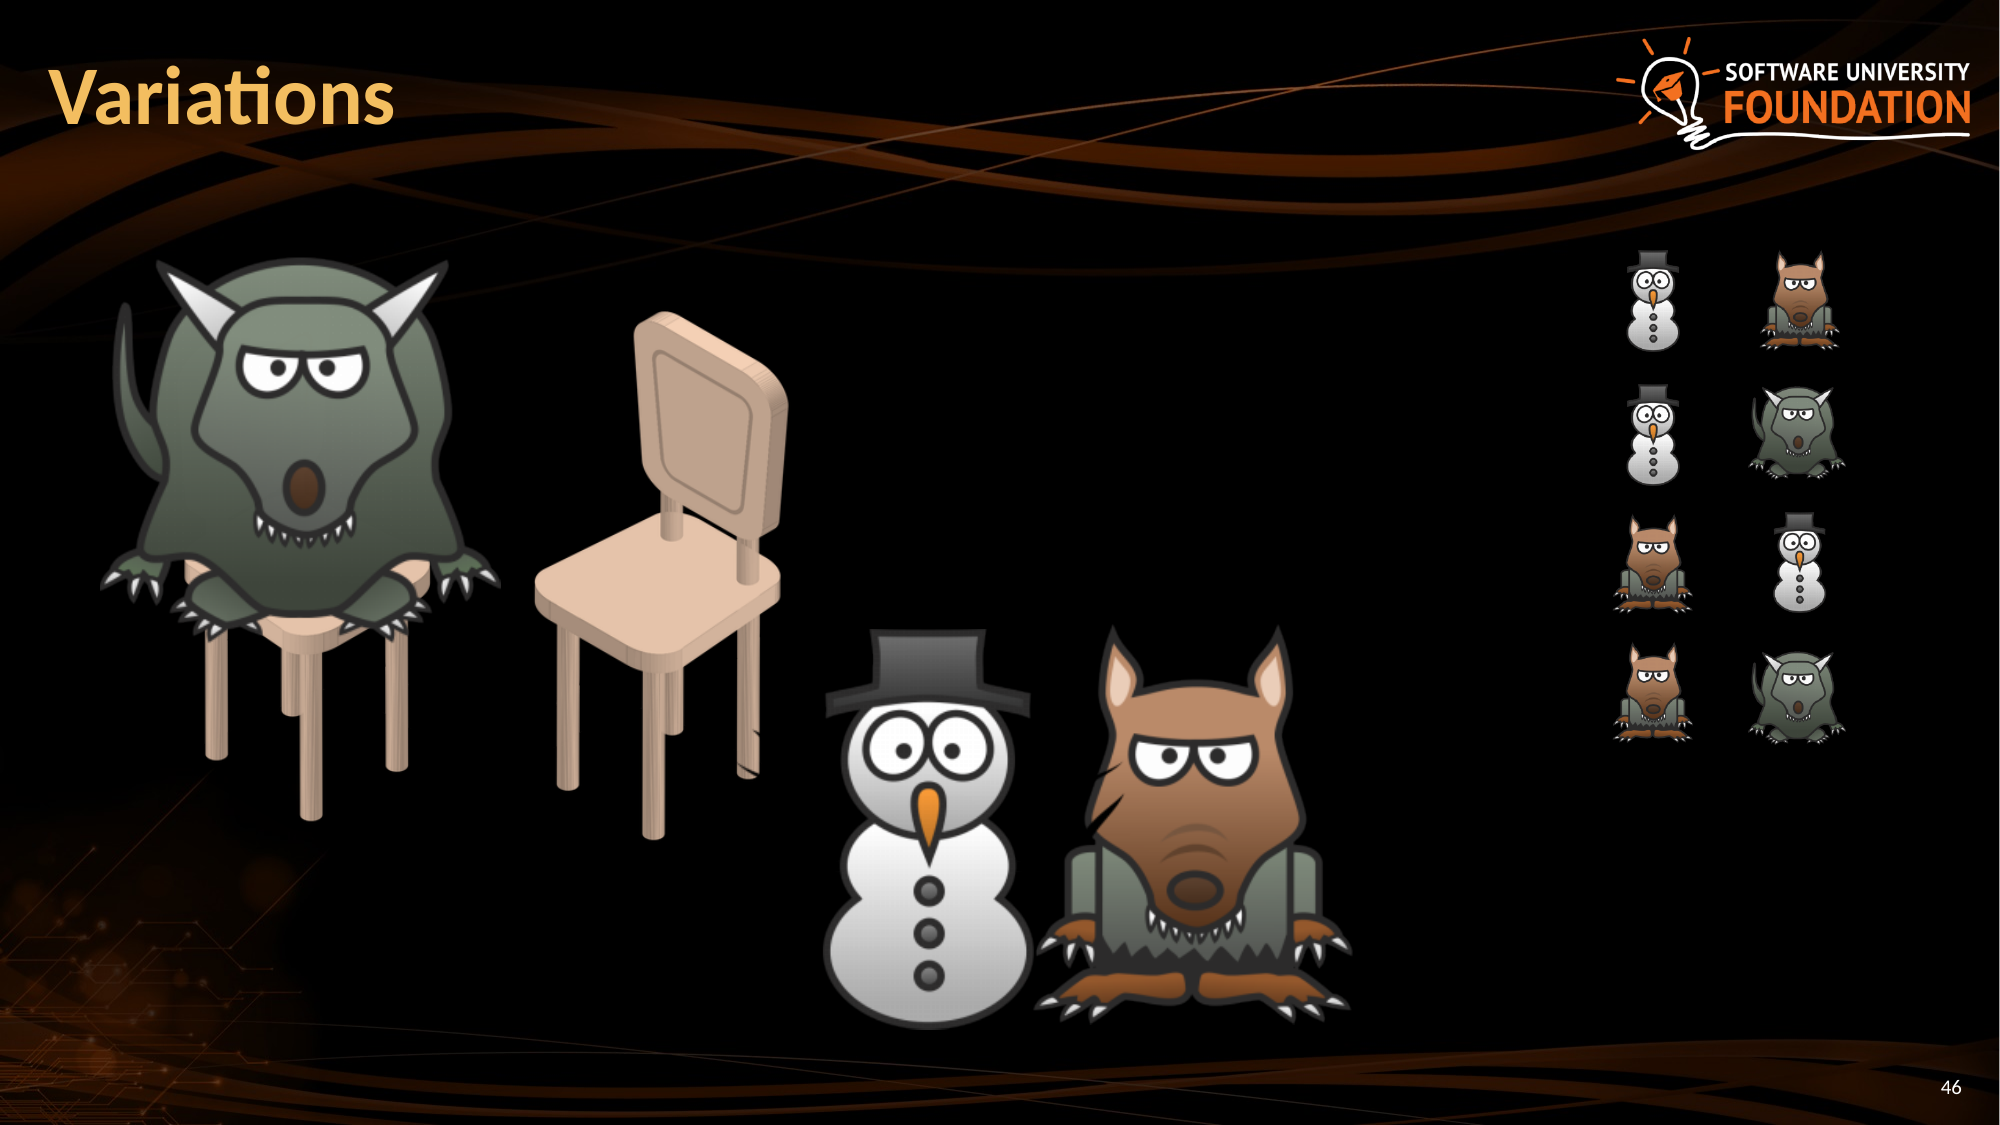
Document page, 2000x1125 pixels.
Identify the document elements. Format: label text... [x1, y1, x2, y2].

picture [0, 0, 2000, 1125]
slide_number <number> [1897, 1070, 1968, 1103]
title Variations [30, 6, 1602, 189]
